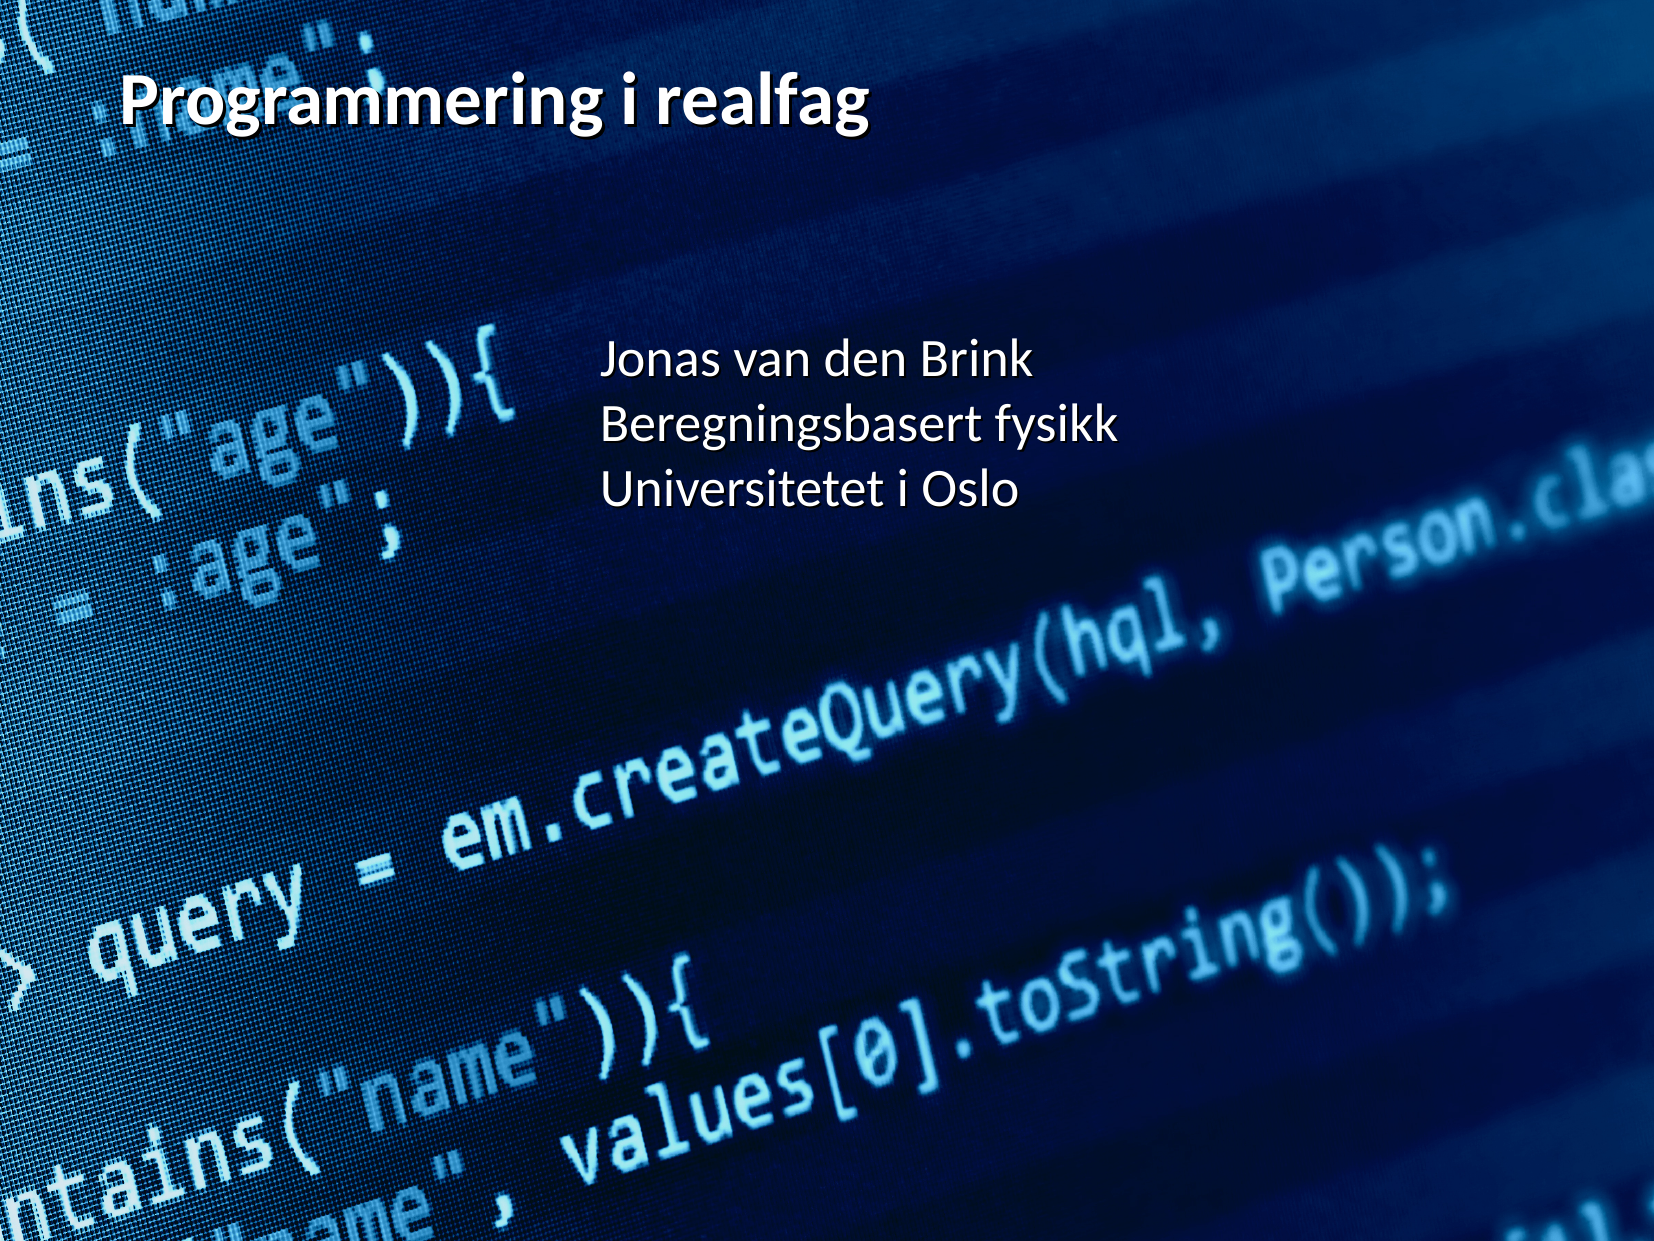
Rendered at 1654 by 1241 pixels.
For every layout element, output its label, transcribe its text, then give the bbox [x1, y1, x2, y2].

text_box Programmering i realfag [105, 41, 1586, 239]
text_box Jonas van den Brink Beregningsbasert fysikk Universitetet i Oslo [585, 315, 1531, 631]
picture [0, 0, 1654, 1241]
